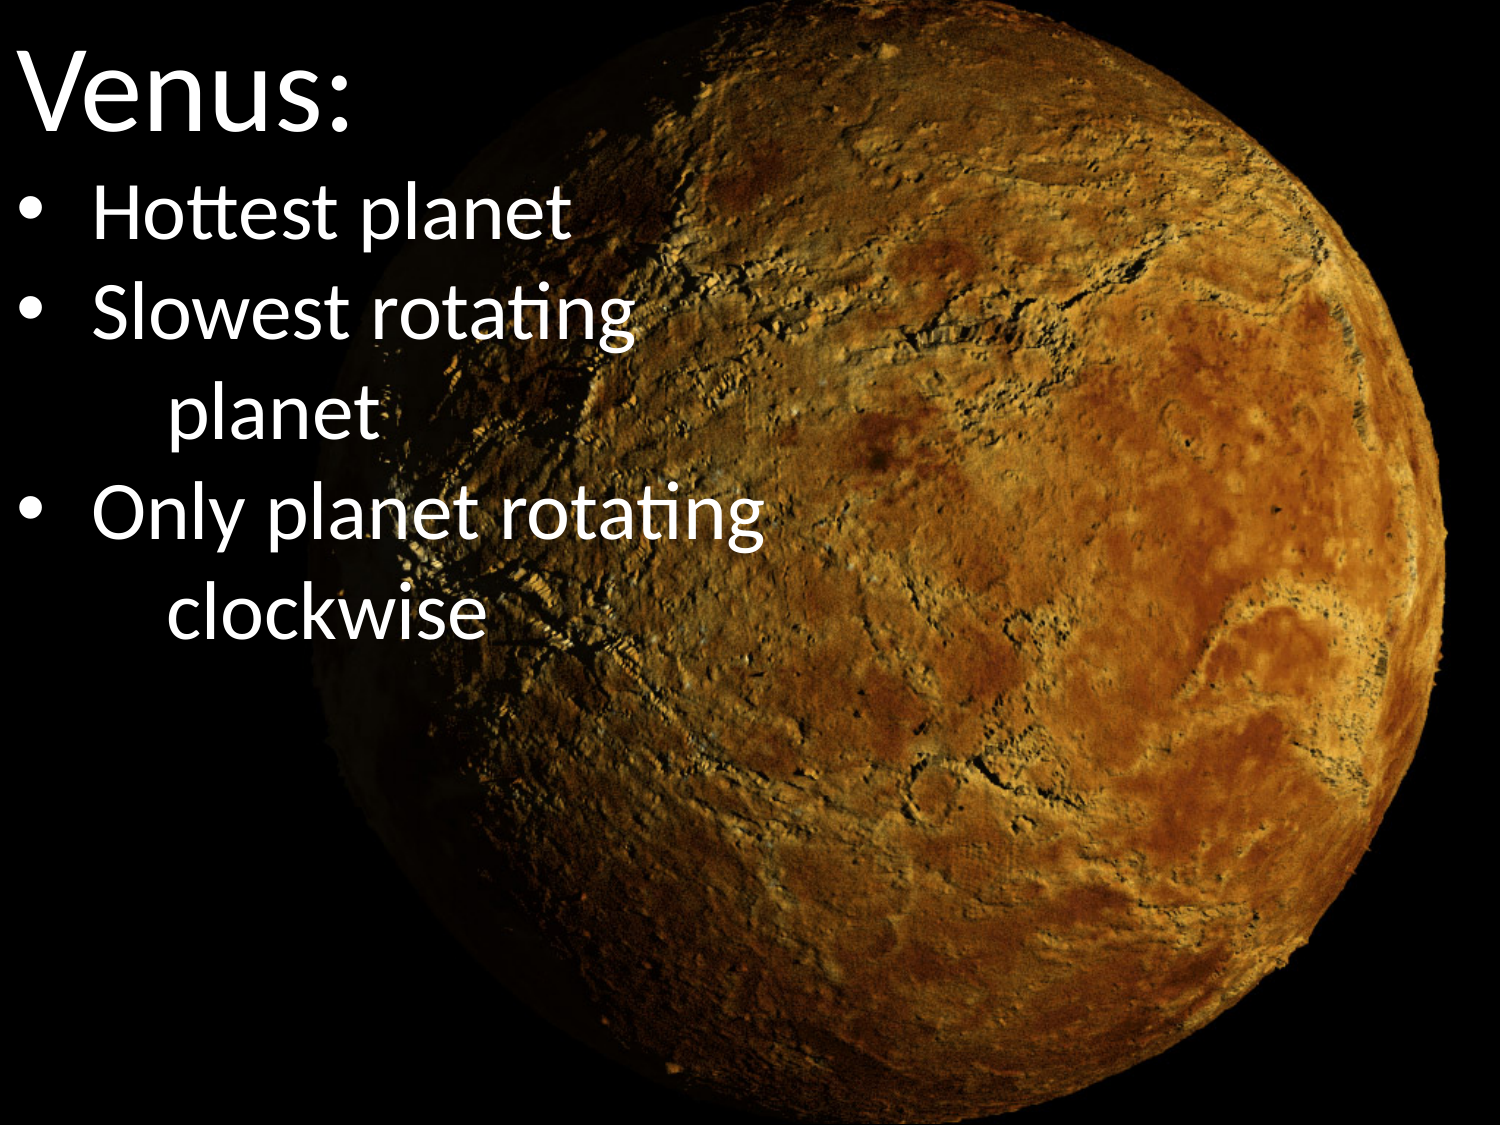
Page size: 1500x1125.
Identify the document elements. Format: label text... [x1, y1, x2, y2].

picture [126, 0, 1500, 1124]
text_box Venus: Hottest planet Slowest rotating planet Only planet rotating clockwise [1, 0, 877, 742]
